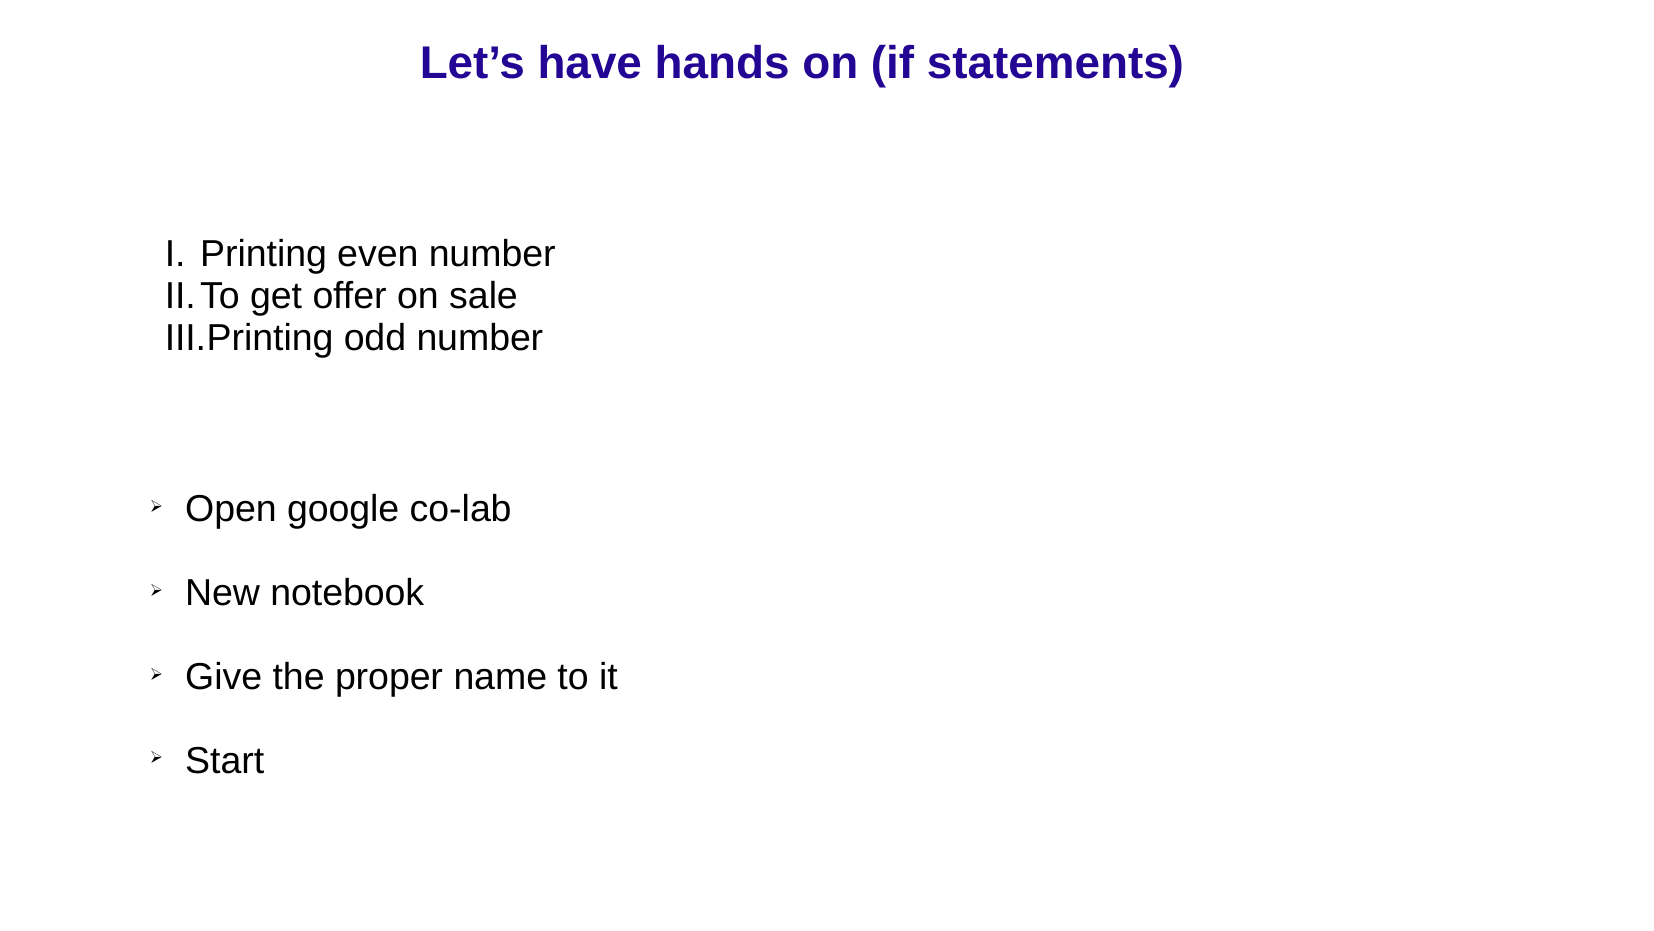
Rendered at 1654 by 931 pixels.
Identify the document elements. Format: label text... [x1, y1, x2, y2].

text_box Open google co-lab New notebook Give the proper name to it Start [135, 480, 646, 789]
text_box Let’s have hands on (if statements) [405, 30, 1276, 106]
text_box Printing even number To get offer on sale Printing odd number [150, 225, 586, 366]
